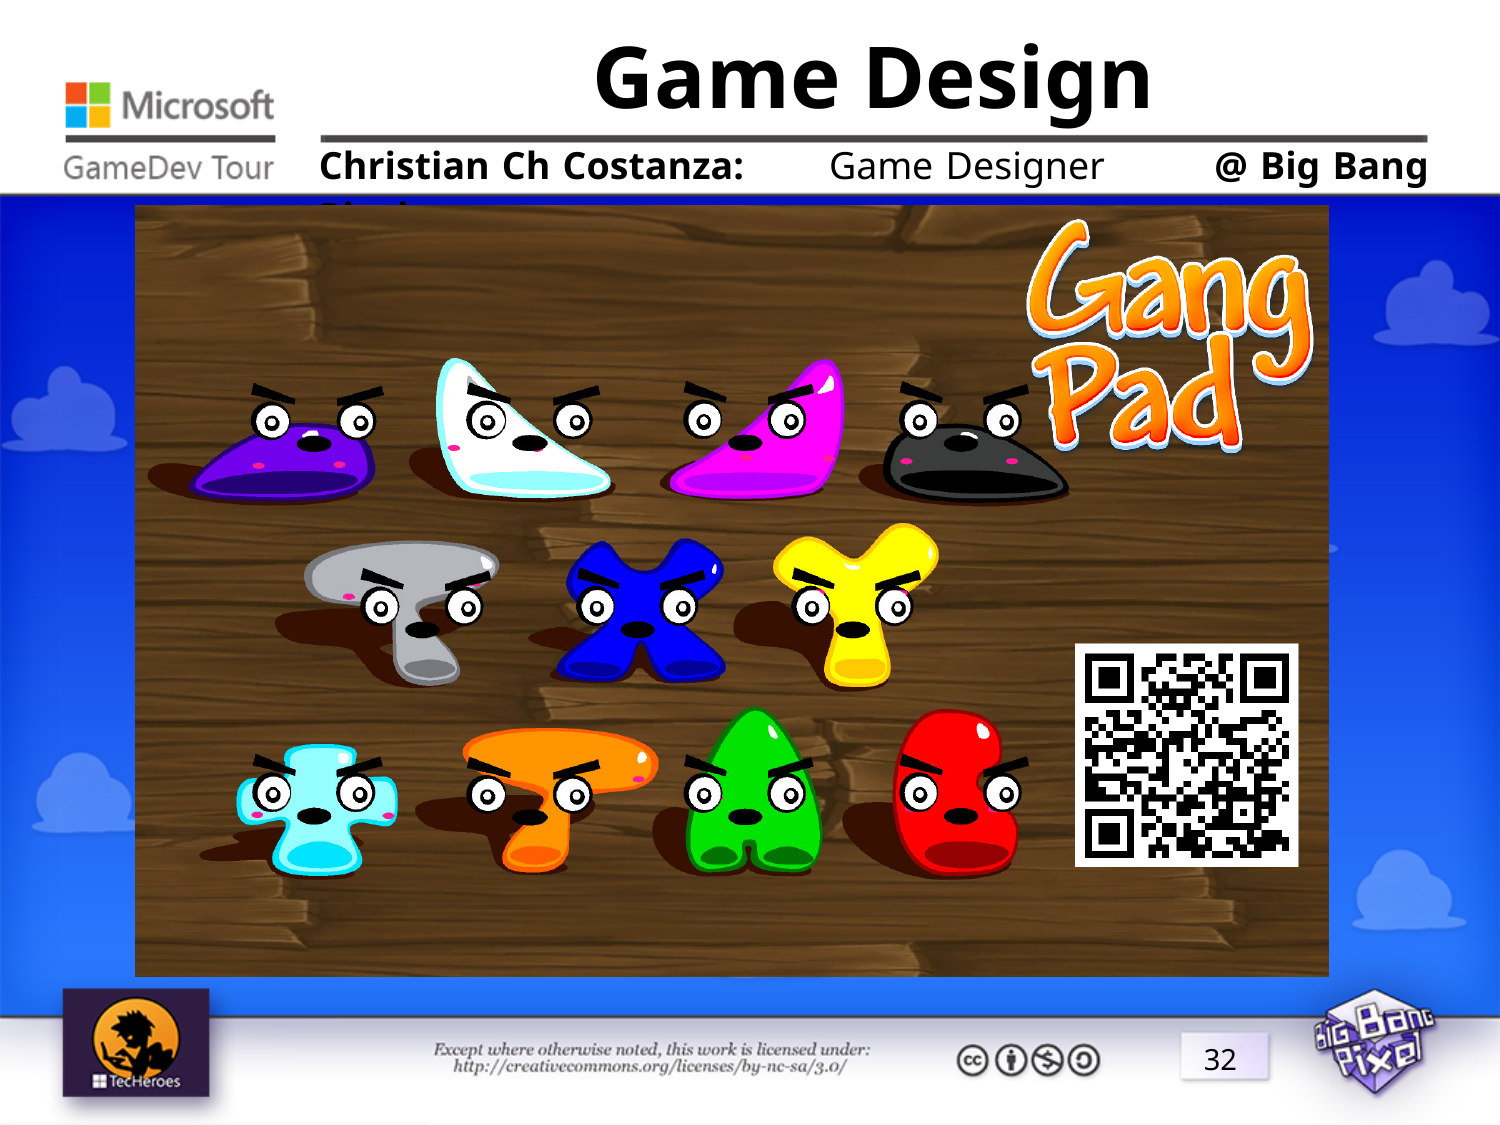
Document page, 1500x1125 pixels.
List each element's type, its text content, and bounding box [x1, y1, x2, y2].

text_box <numero> [1110, 1033, 1252, 1117]
picture [0, 0, 1500, 1125]
text_box Game Design [319, 9, 1430, 142]
text_box Christian Ch Costanza: Game Designer @ Big Bang Pixel [318, 124, 1430, 257]
